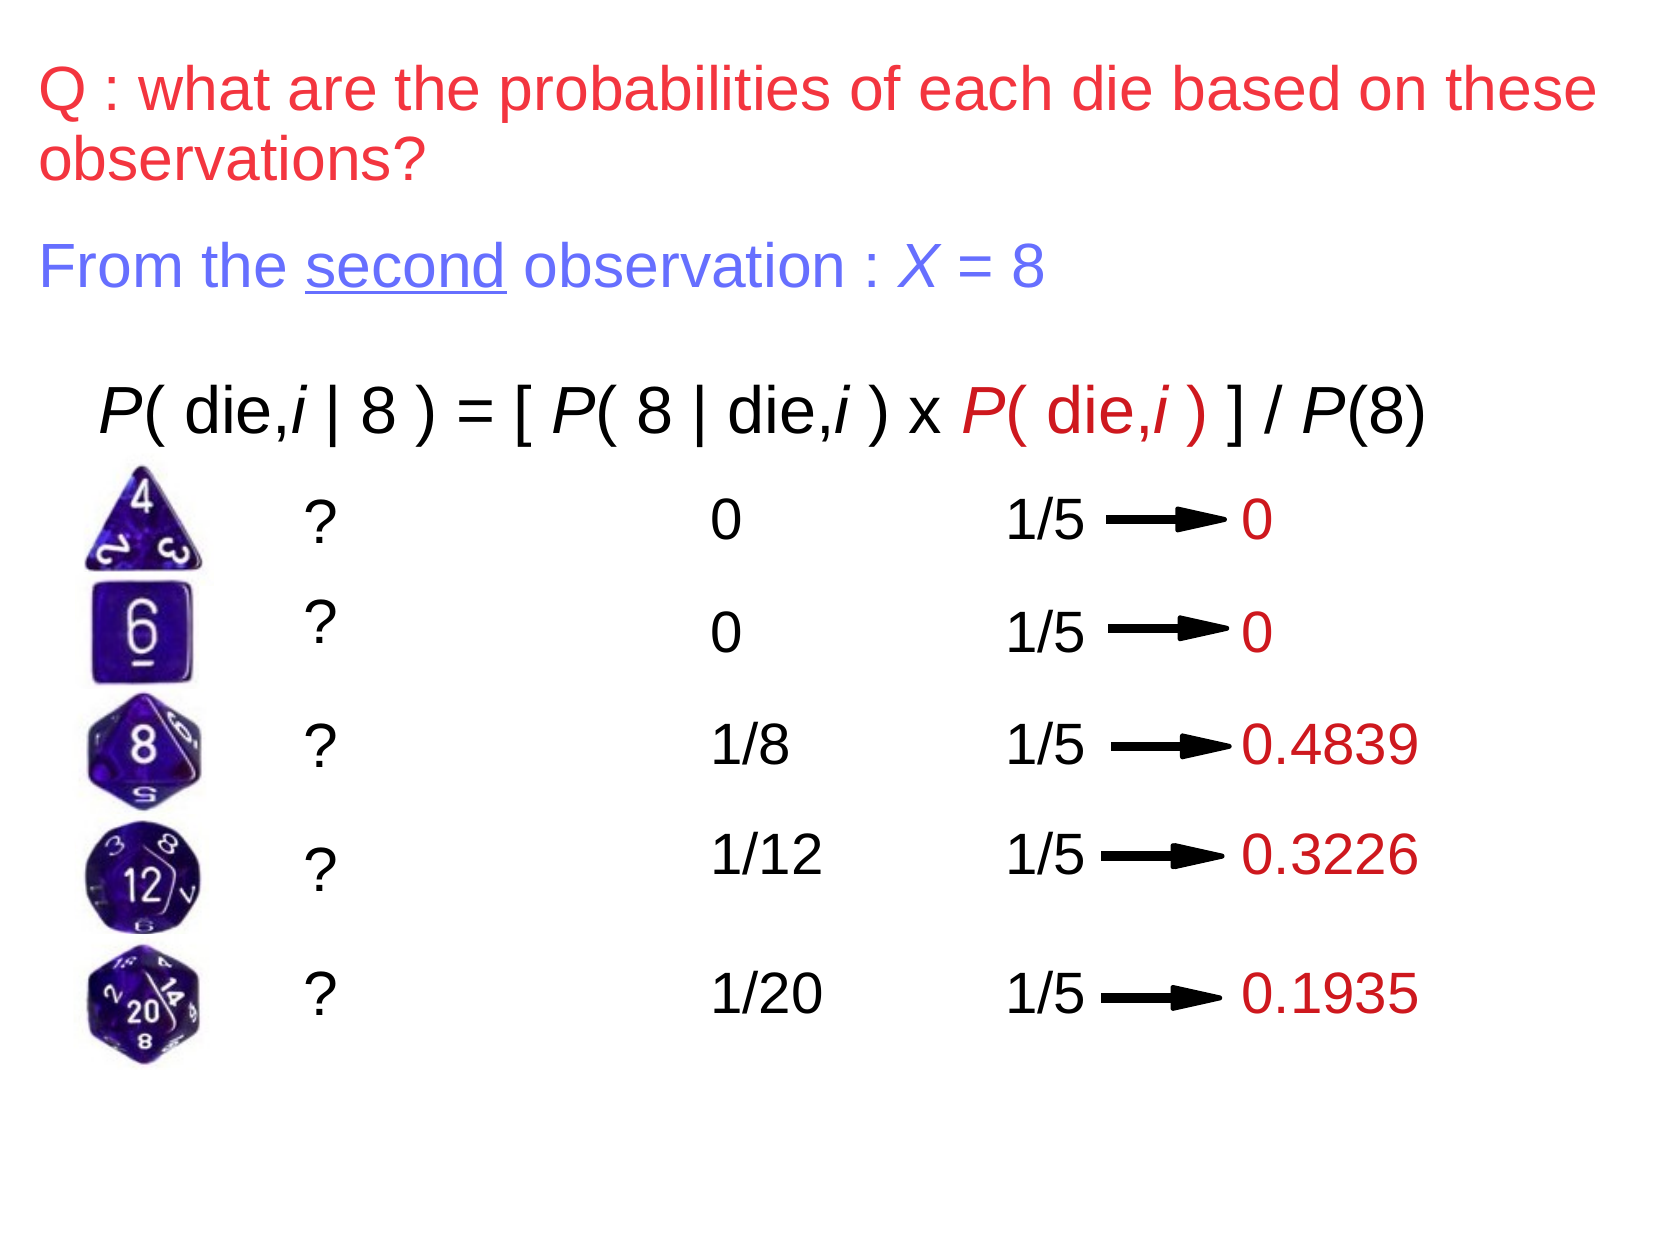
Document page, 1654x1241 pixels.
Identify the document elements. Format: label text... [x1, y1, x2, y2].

text_box 0 [1226, 479, 1289, 560]
text_box 1/5 [990, 704, 1102, 785]
text_box 0 [1226, 592, 1289, 672]
text_box ? [289, 579, 354, 665]
text_box ? [289, 703, 354, 789]
text_box Q : what are the probabilities of each die based on these observations? [23, 46, 1647, 201]
text_box P( die,i | 8 ) = [ P( 8 | die,i ) x P( die,i ) ] / P(8) [84, 378, 1544, 455]
text_box 0.3226 [1226, 814, 1436, 894]
text_box From the second observation : X = 8 [23, 223, 1647, 378]
text_box 1/8 [695, 704, 807, 785]
text_box ? [289, 479, 354, 564]
text_box 1/20 [695, 952, 839, 1033]
text_box 0.4839 [1226, 704, 1436, 785]
text_box ? [289, 951, 354, 1037]
text_box 0 [695, 479, 758, 560]
text_box 0.1935 [1226, 952, 1436, 1033]
text_box 1/12 [695, 814, 839, 894]
text_box 1/5 [990, 479, 1102, 560]
text_box 1/5 [990, 814, 1102, 894]
text_box 1/5 [990, 952, 1102, 1033]
text_box 0 [695, 592, 758, 672]
text_box 1/5 [990, 592, 1102, 672]
picture [71, 453, 214, 1070]
text_box ? [289, 827, 354, 913]
